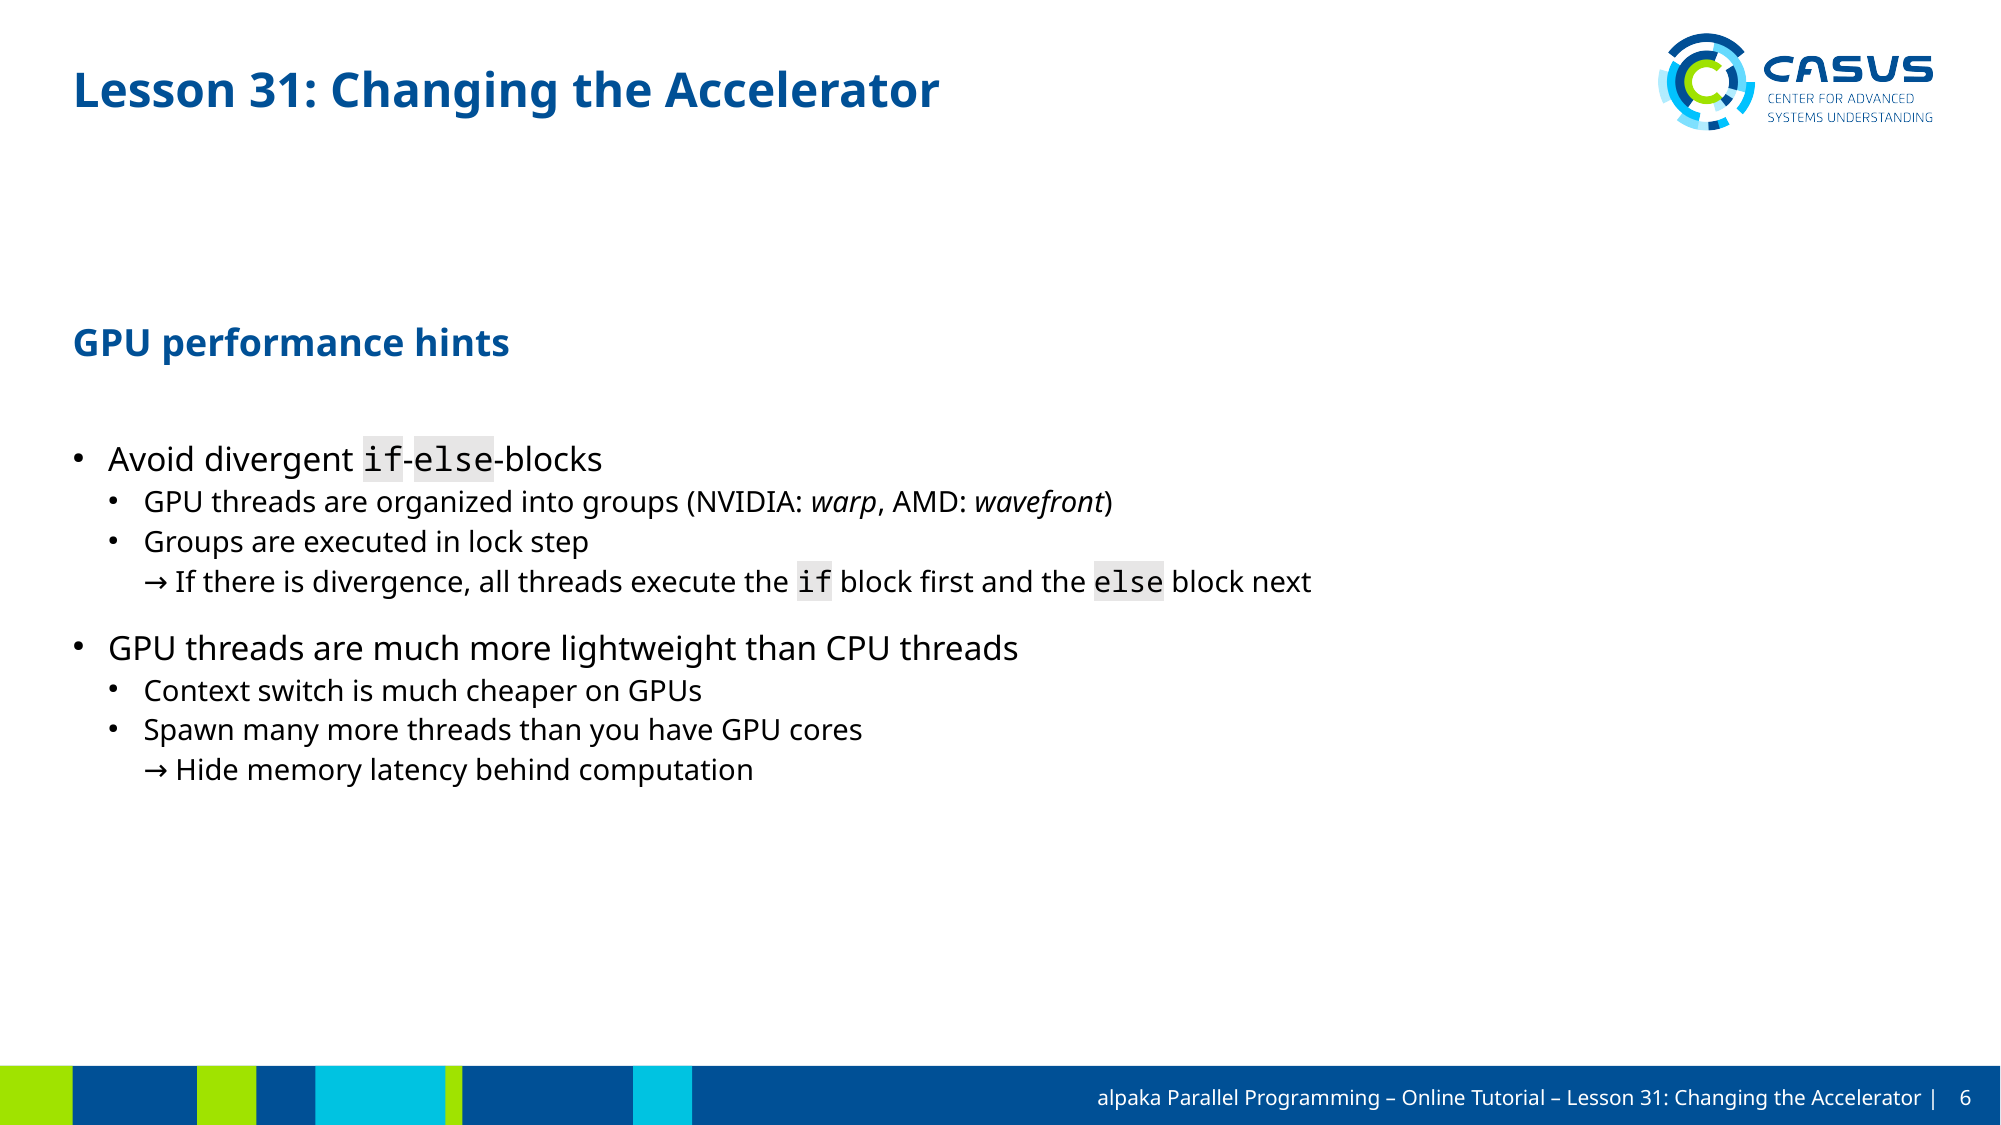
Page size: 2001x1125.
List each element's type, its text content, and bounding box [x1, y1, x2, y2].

title Lesson 31: Changing the Accelerator [72, 54, 1620, 123]
picture [1658, 33, 1933, 131]
list GPU performance hints Avoid divergent if-else-blocks GPU threads are organized into groups (NVIDIA: warp, AMD: wavefront) Groups are executed in lock step → If there is divergence, all threads execute the if block first and the else block next GPU threads are much more lightweight than CPU threads Context switch is much cheaper on GPUs Spawn many more threads than you have GPU cores → Hide memory latency behind computation [72, 316, 1620, 979]
